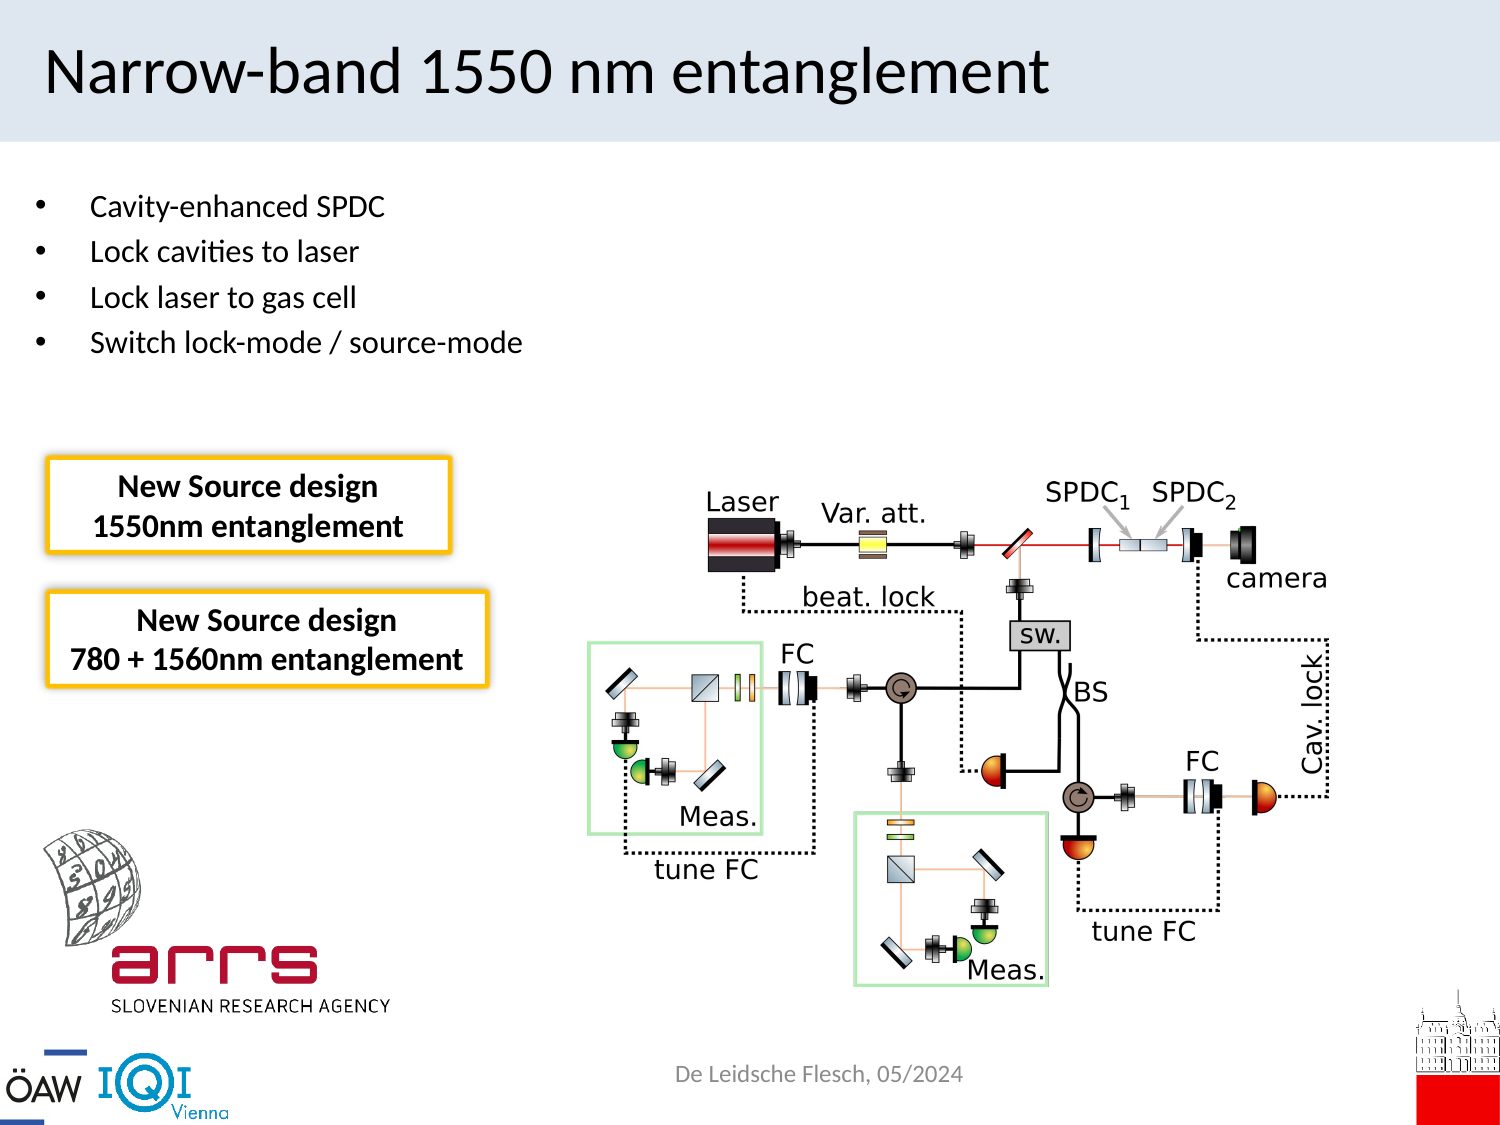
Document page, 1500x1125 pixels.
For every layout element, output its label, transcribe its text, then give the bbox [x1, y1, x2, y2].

text_box New Source design 1550nm entanglement [50, 461, 448, 550]
picture [587, 481, 1329, 987]
picture [94, 1049, 234, 1124]
picture [1416, 988, 1500, 1125]
picture [0, 1049, 87, 1125]
picture [37, 825, 395, 1018]
list Cavity-enhanced SPDC Lock cavities to laser Lock laser to gas cell Switch lock-mode / source-mode [20, 177, 576, 370]
title Narrow-band 1550 nm entanglement [29, 7, 1317, 126]
text_box New Source design 780 + 1560nm entanglement [50, 594, 485, 683]
